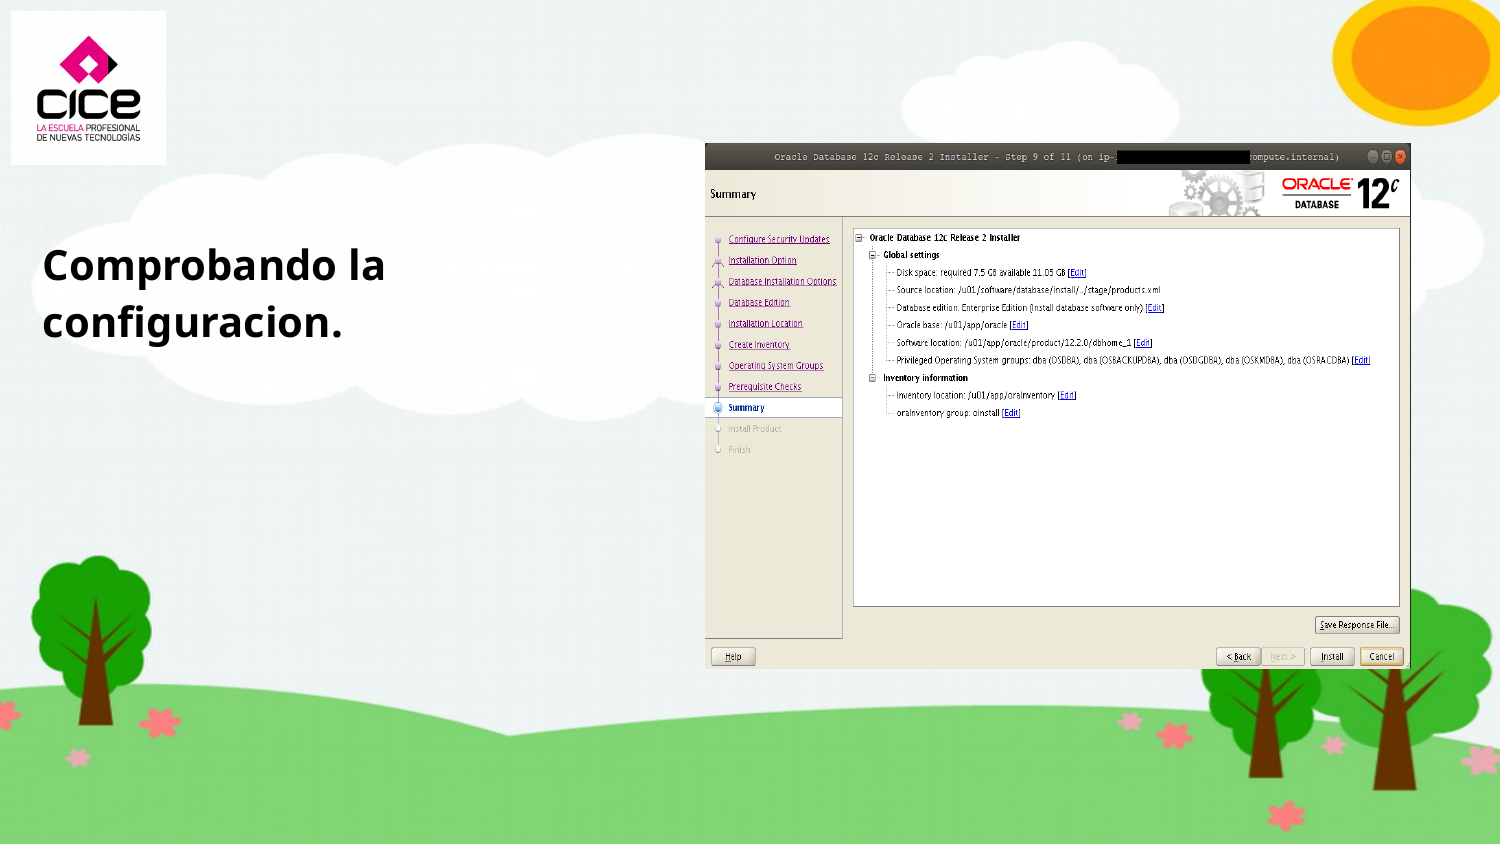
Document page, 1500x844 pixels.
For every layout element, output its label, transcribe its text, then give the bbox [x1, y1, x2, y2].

picture [0, 0, 1500, 844]
title Comprobando la configuracion. [42, 192, 676, 393]
